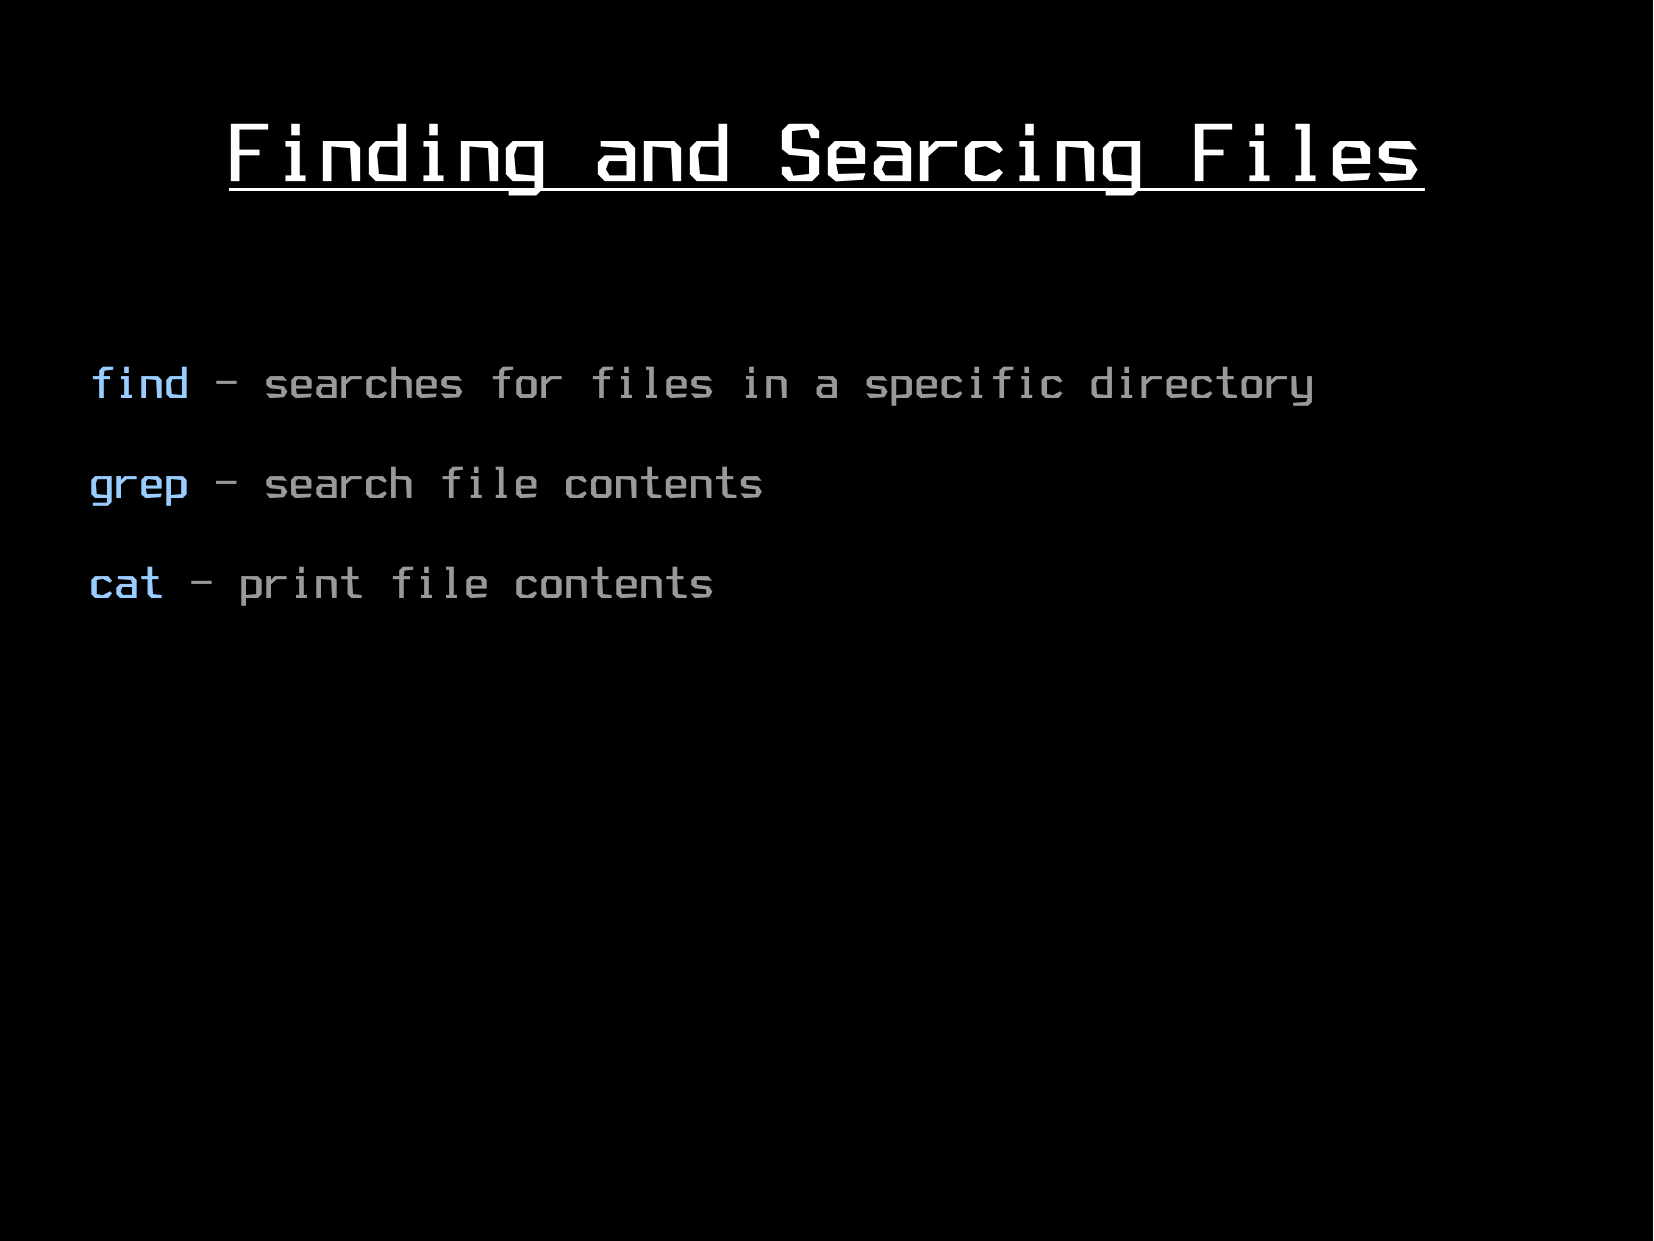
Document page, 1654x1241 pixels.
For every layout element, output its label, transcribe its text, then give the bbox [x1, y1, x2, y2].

title Finding and Searcing Files [82, 49, 1571, 257]
text_box find - searches for files in a specific directory grep - search file contents cat - print file contents [75, 300, 1591, 943]
